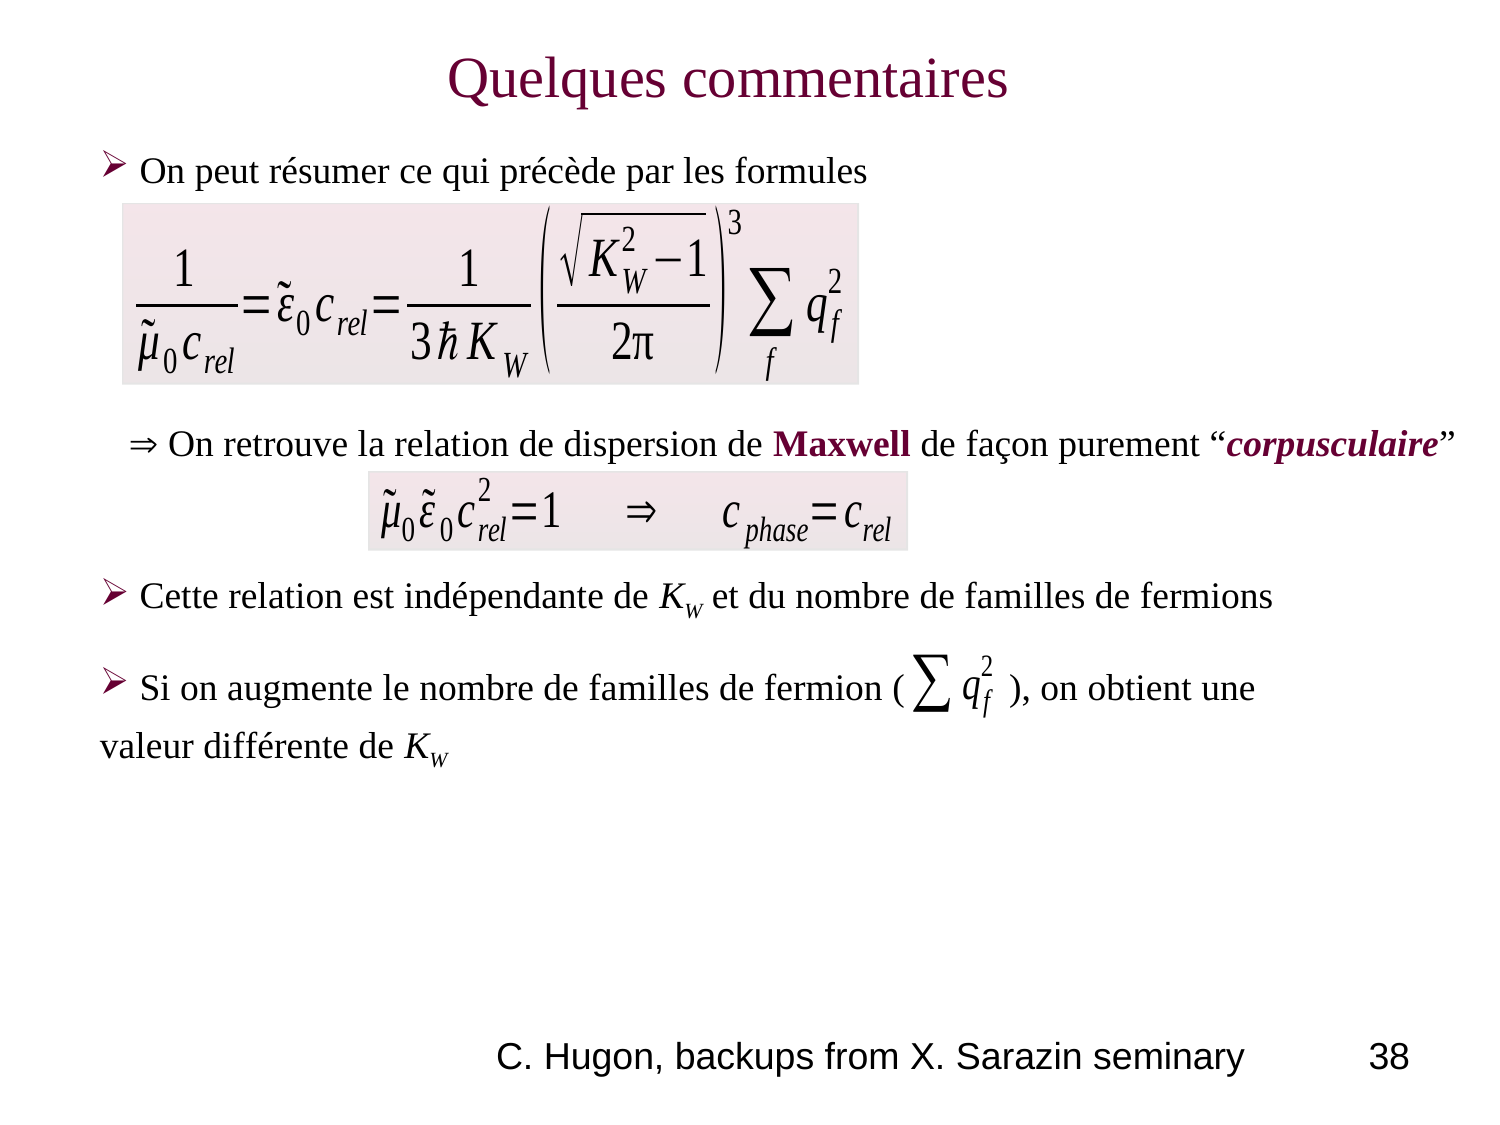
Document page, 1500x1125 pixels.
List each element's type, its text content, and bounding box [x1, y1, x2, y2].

chart [122, 203, 859, 384]
text_box On peut résumer ce qui précède par les formules [85, 137, 884, 199]
chart [901, 649, 1007, 719]
text_box  On retrouve la relation de dispersion de Maxwell de façon purement “corpusculaire” [85, 411, 1481, 472]
text_box Si on augmente le nombre de familles de fermion ( ), on obtient une valeur différente de KW [85, 644, 1350, 780]
text_box Cette relation est indépendante de KW et du nombre de familles de fermions [85, 563, 1299, 631]
chart [368, 472, 908, 550]
text_box Quelques commentaires [432, 31, 1025, 117]
